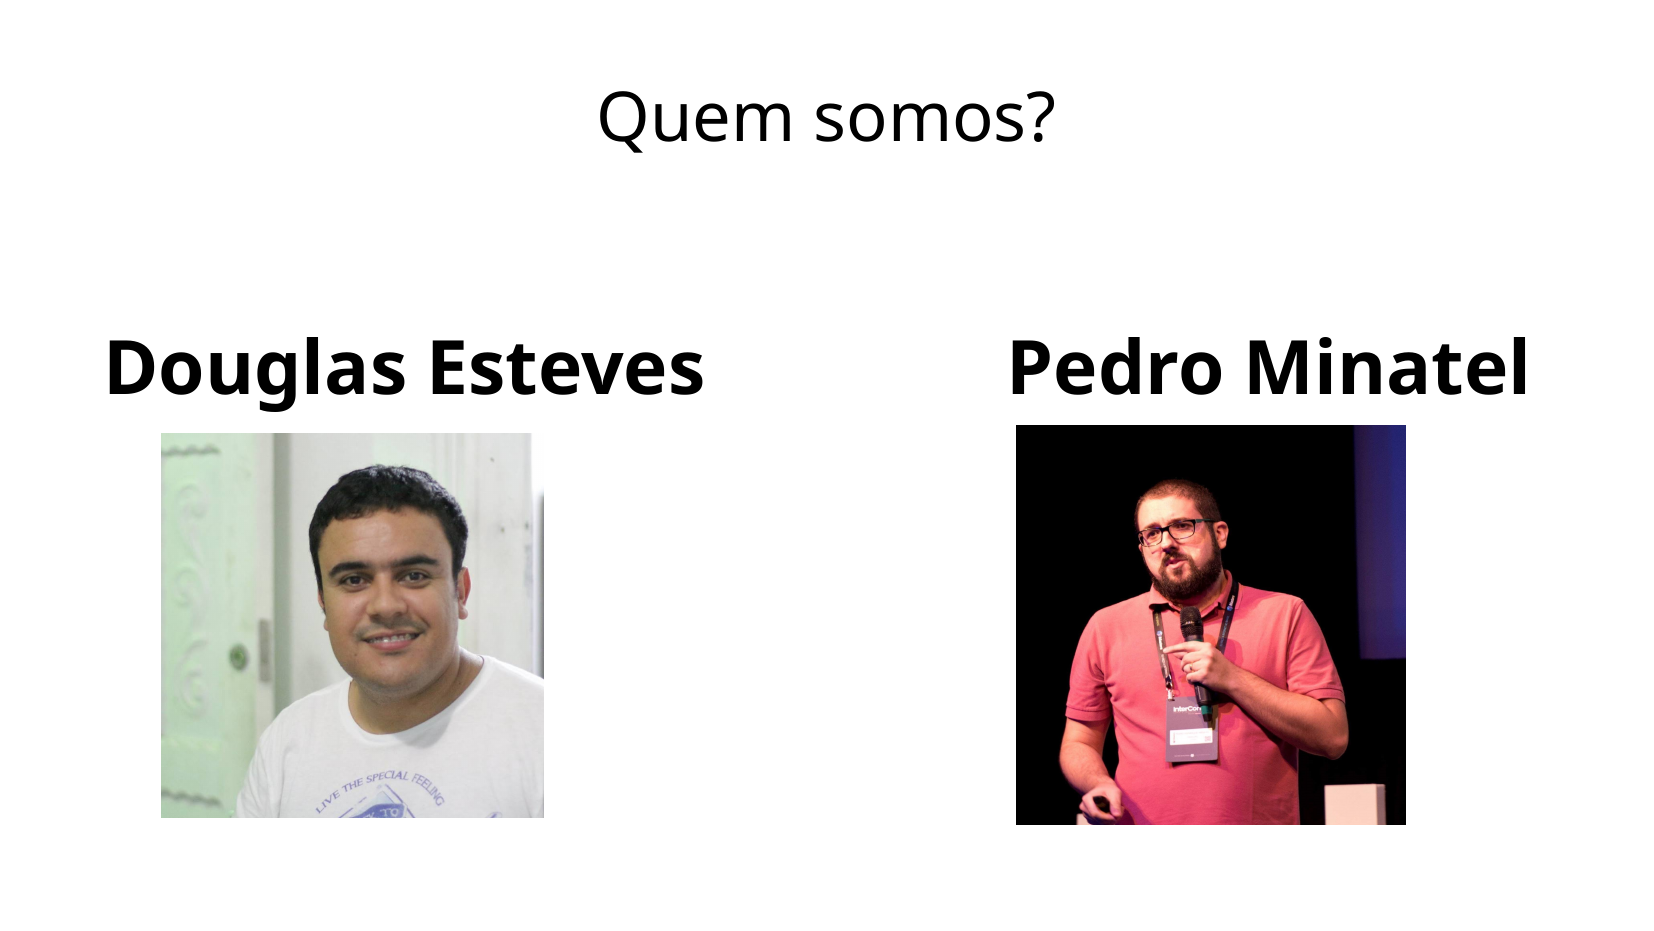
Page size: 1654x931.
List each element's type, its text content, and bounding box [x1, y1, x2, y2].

picture [161, 433, 544, 818]
text_box Douglas Esteves [88, 307, 592, 397]
title Quem somos? [82, 37, 1571, 193]
picture [1016, 425, 1406, 825]
text_box Pedro Minatel [992, 307, 1430, 397]
